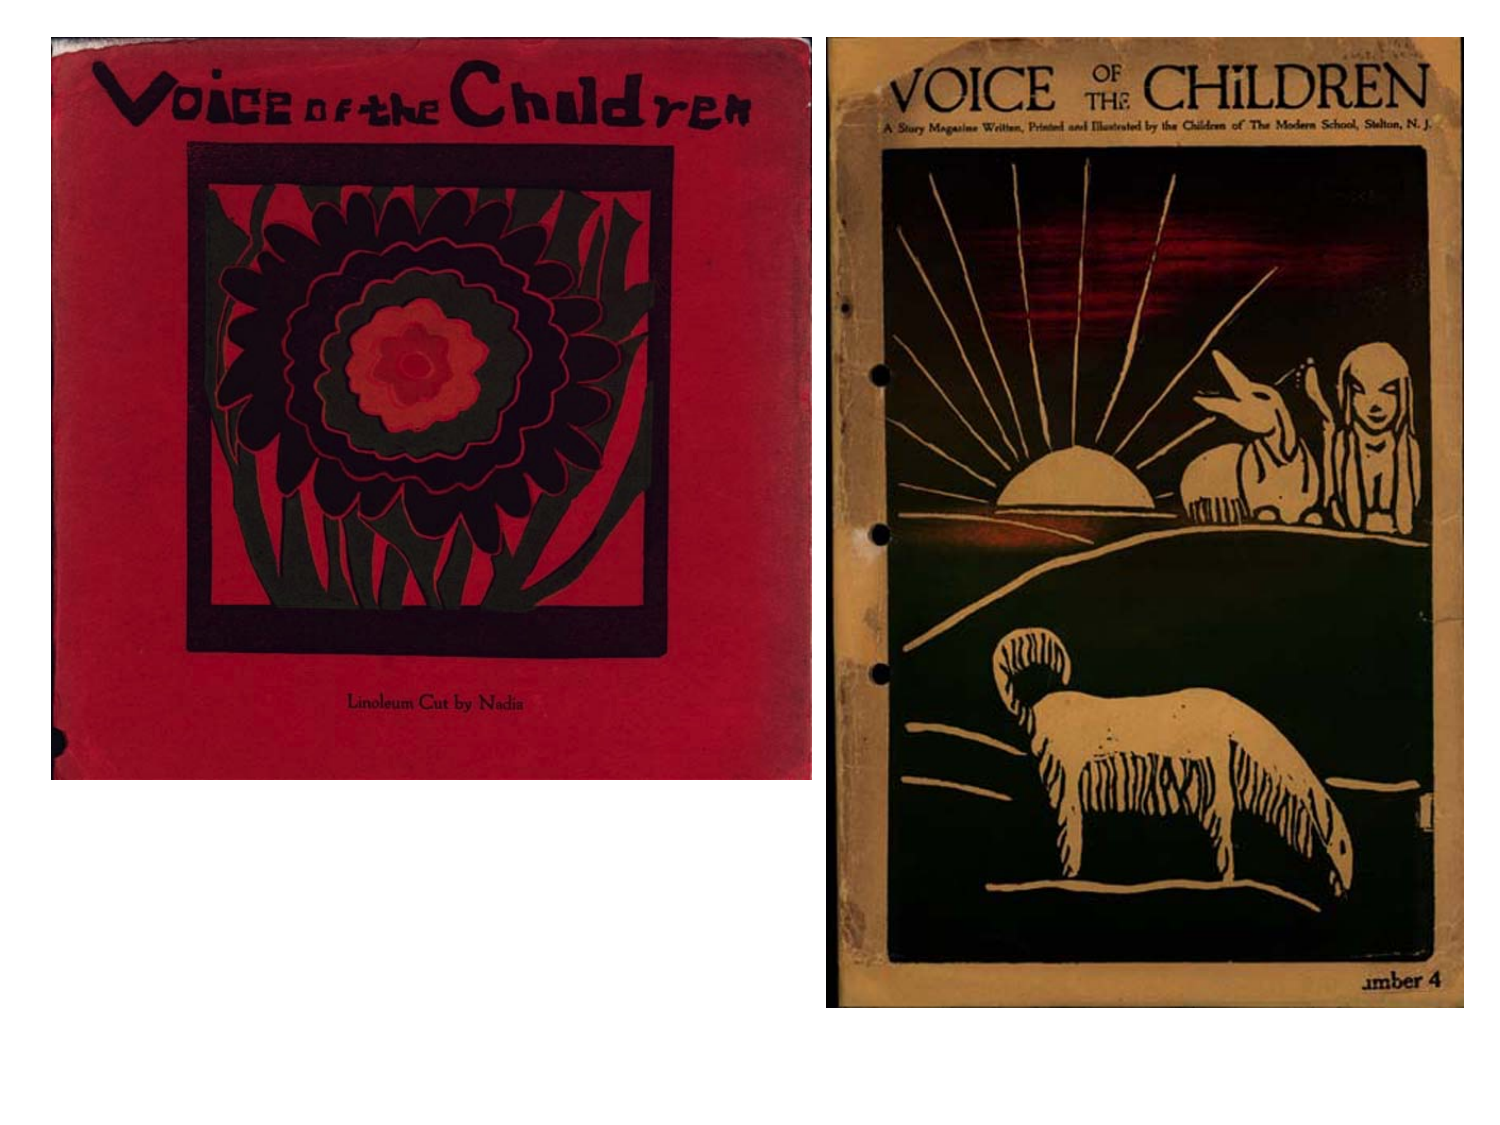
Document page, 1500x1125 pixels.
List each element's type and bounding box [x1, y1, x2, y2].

picture [0, 37, 1464, 1008]
